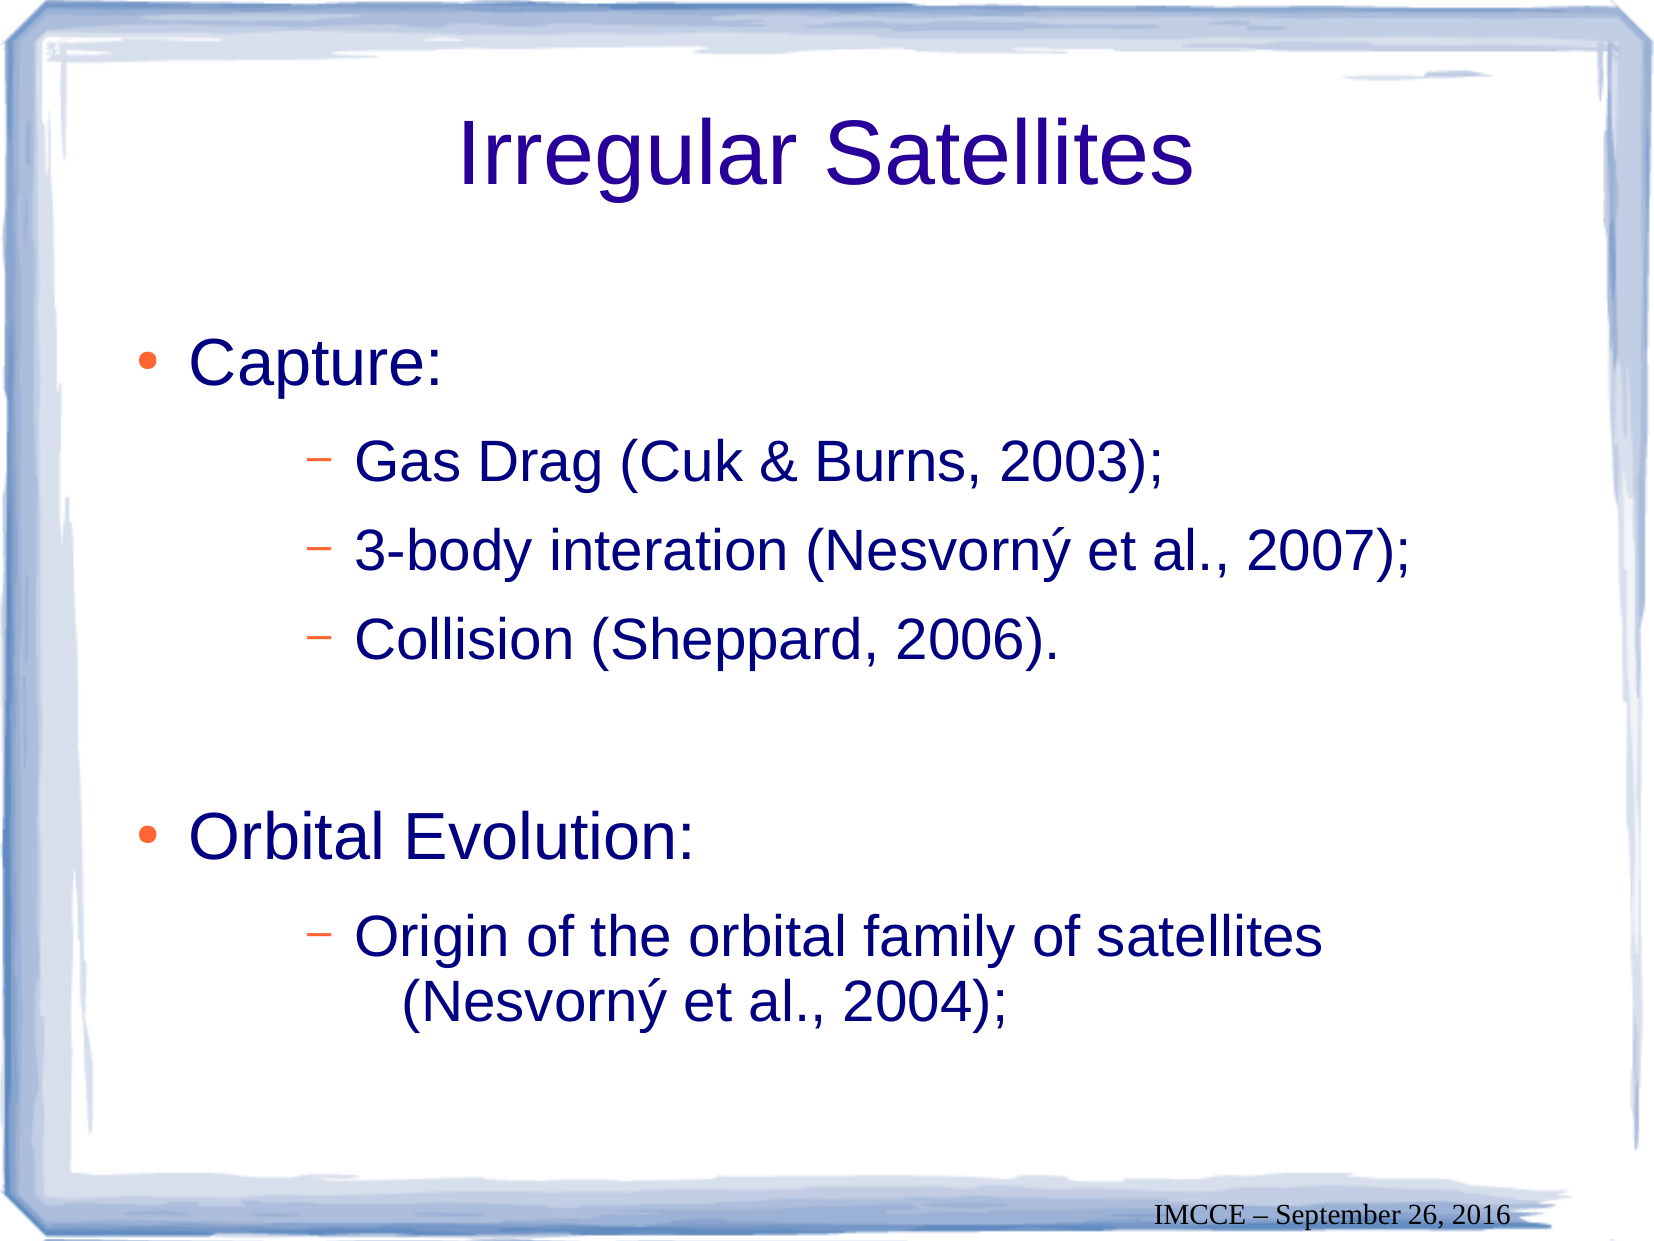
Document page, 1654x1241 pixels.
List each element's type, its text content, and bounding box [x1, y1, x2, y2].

title Irregular Satellites [82, 49, 1571, 257]
list Capture: Gas Drag (Cuk & Burns, 2003); 3-body interation (Nesvorný et al., 2007); Collision (Sheppard, 2006). Orbital Evolution: Origin of the orbital family of satellites (Nesvorný et al., 2004); [118, 324, 1571, 1123]
picture [0, 0, 1654, 1241]
